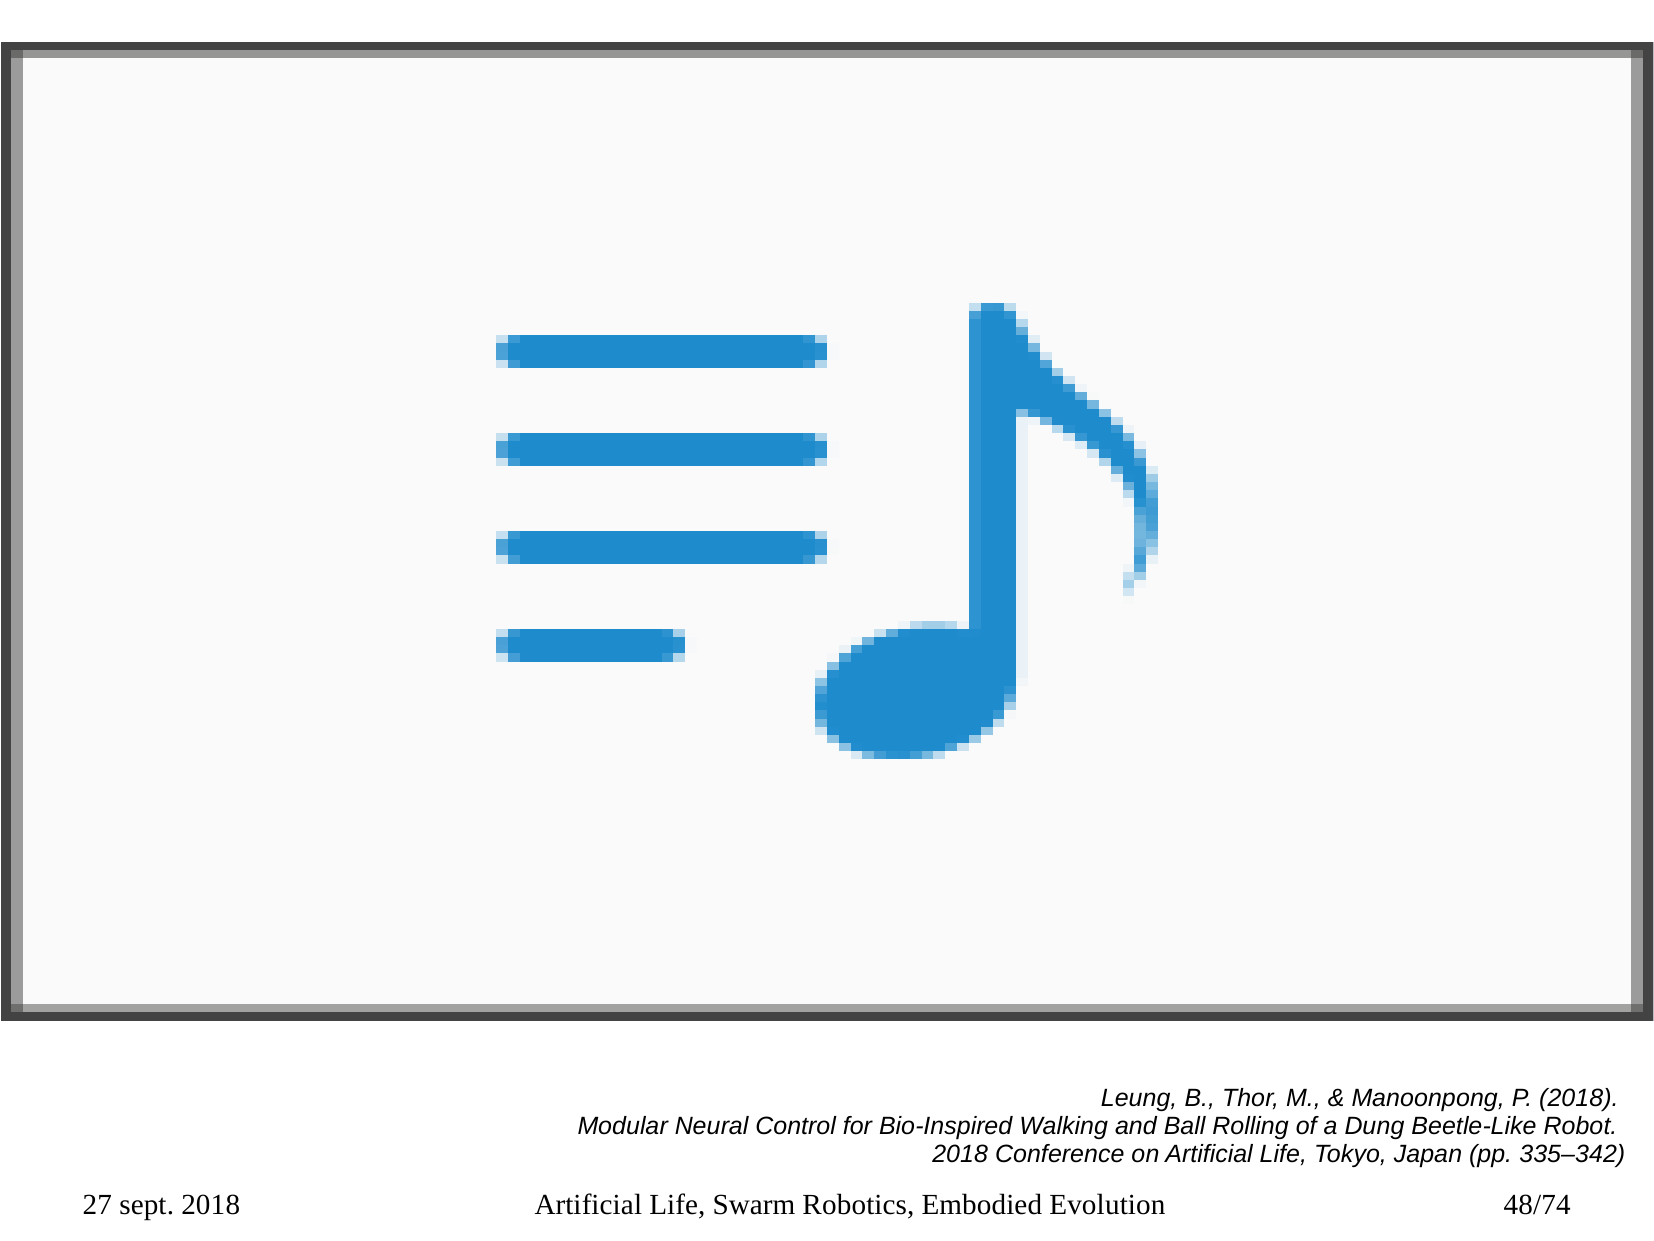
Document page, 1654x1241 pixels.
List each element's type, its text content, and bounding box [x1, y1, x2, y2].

text_box [0, 41, 1654, 1022]
text_box Leung, B., Thor, M., & Manoonpong, P. (2018). Modular Neural Control for Bio-Inspired Walking and Ball Rolling of a Dung Beetle-Like Robot. 2018 Conference on Artificial Life, Tokyo, Japan (pp. 335–342) [177, 1076, 1642, 1175]
